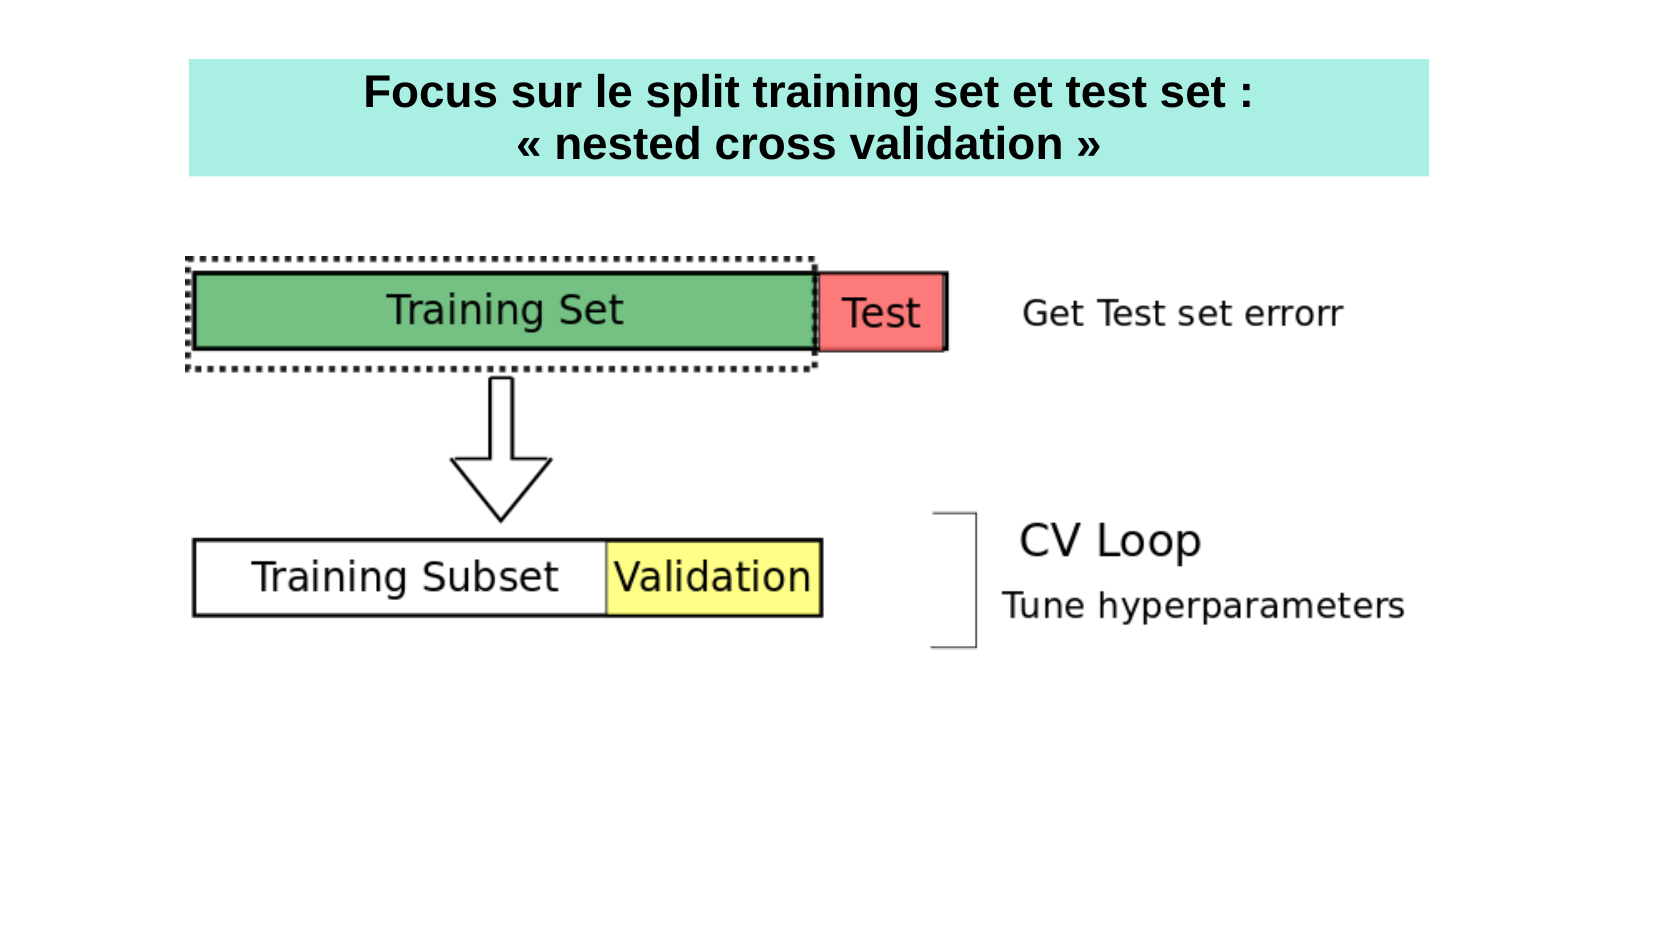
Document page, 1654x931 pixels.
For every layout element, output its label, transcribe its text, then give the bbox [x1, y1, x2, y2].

text_box Focus sur le split training set et test set : « nested cross validation » [188, 59, 1430, 177]
picture [185, 256, 1406, 650]
